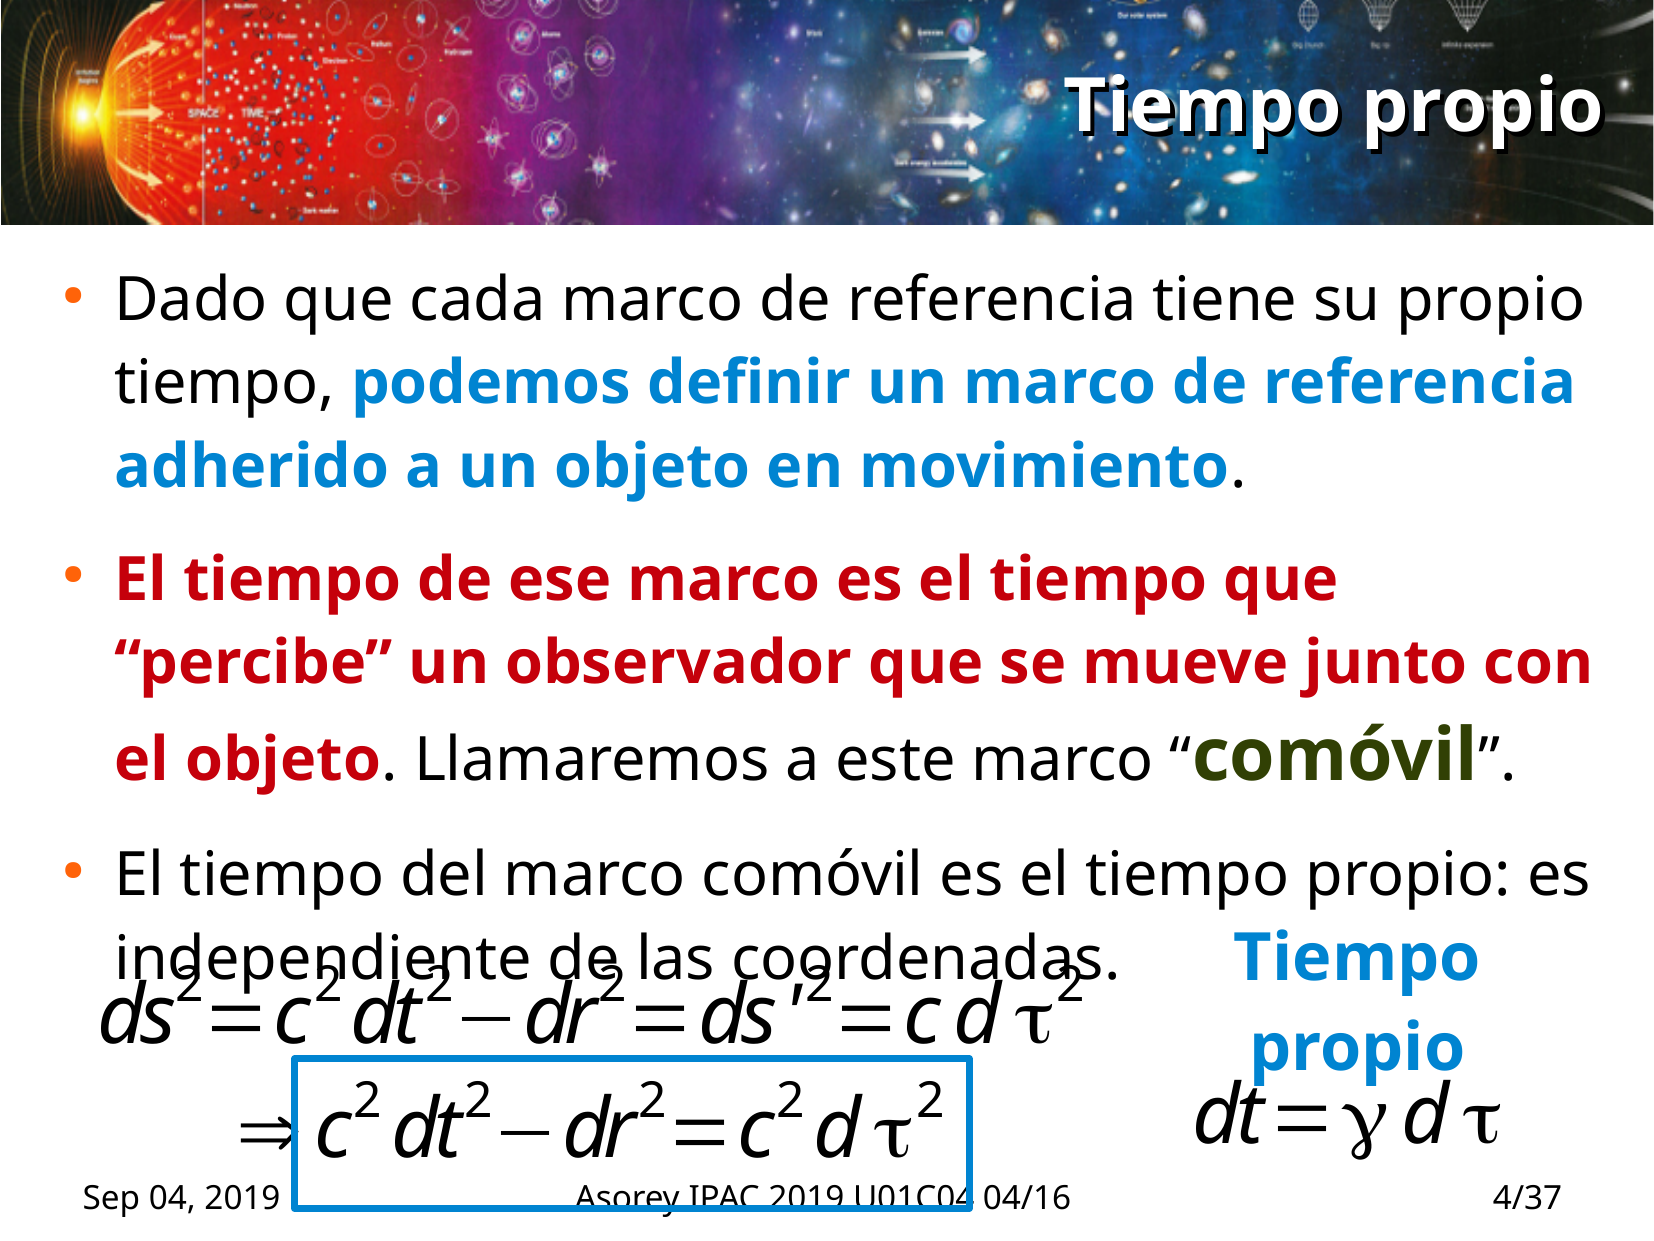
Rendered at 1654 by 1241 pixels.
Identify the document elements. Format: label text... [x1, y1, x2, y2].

list Dado que cada marco de referencia tiene su propio tiempo, podemos definir un marco de referencia adherido a un objeto en movimiento. El tiempo de ese marco es el tiempo que “percibe” un observador que se mueve junto con el objeto. Llamaremos a este marco “comóvil”. El tiempo del marco comóvil es el tiempo propio: es independiente de las coordenadas. [45, 255, 1606, 1156]
title Tiempo propio [45, 15, 1606, 191]
chart [1185, 1062, 1511, 1164]
chart [298, 1062, 966, 1179]
picture [1, 0, 1654, 225]
chart [90, 953, 1090, 1179]
text_box Tiempo propio [1140, 934, 1576, 1065]
